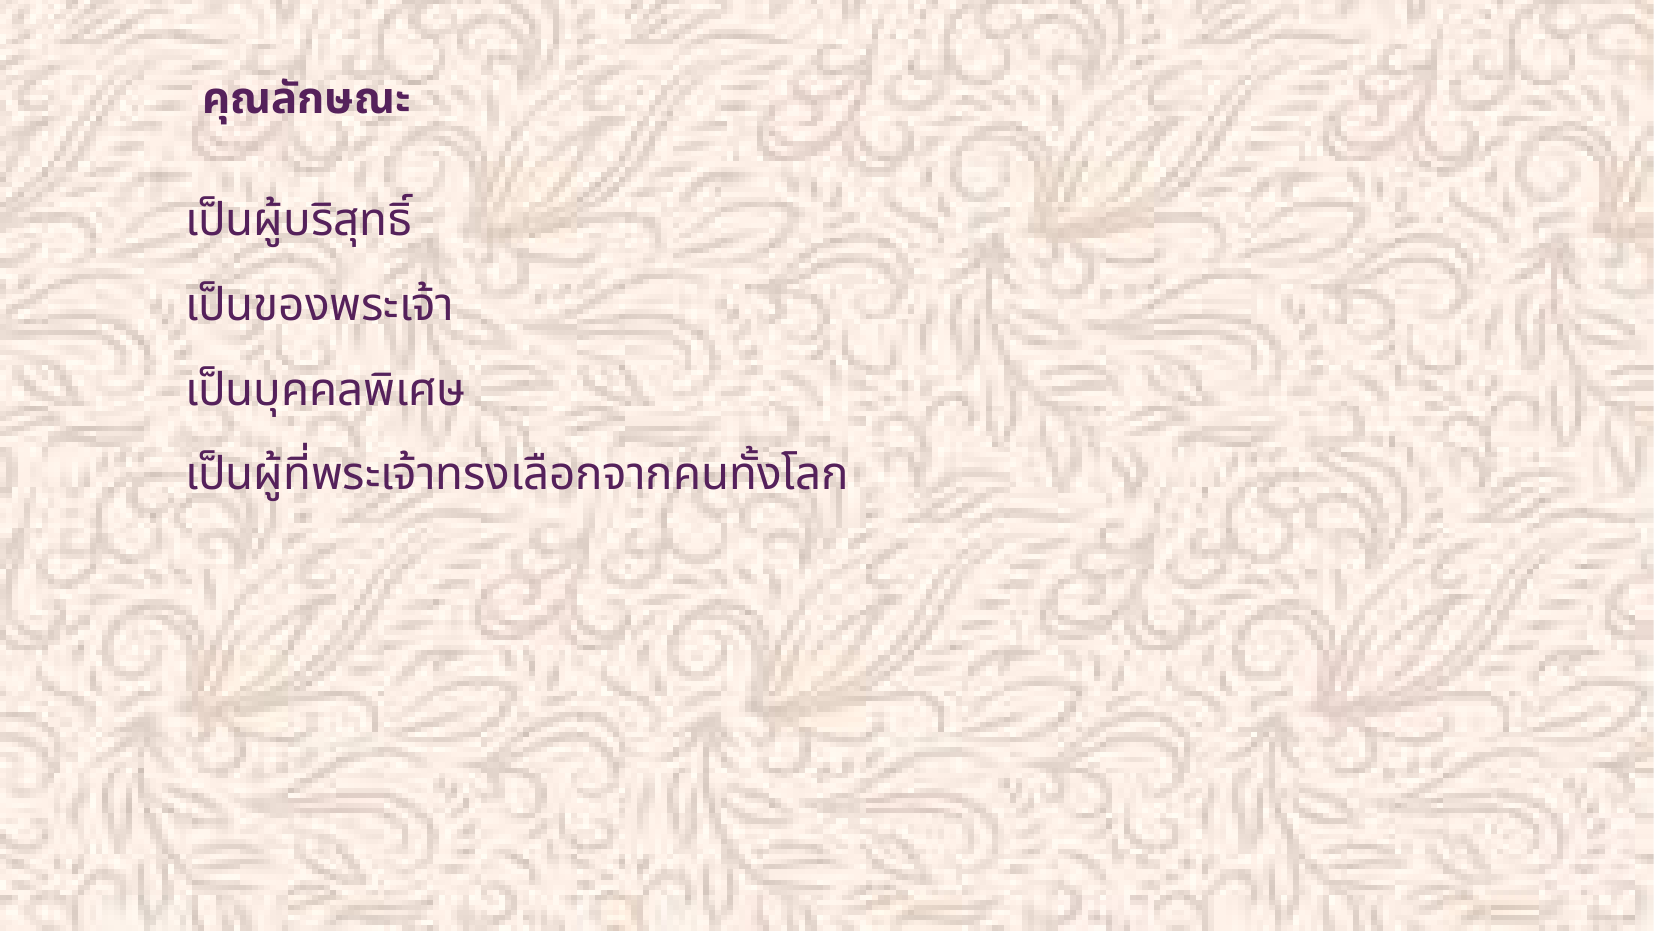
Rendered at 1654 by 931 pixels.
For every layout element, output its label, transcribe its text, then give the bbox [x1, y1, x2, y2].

text_box เป็นผู้บริสุทธิ์ เป็นของพระเจ้า เป็นบุคคลพิเศษ เป็นผู้ที่พระเจ้าทรงเลือกจากคนทั้งโลก [170, 187, 1351, 788]
picture [0, 0, 1654, 931]
text_box คุณลักษณะ [187, 67, 880, 140]
